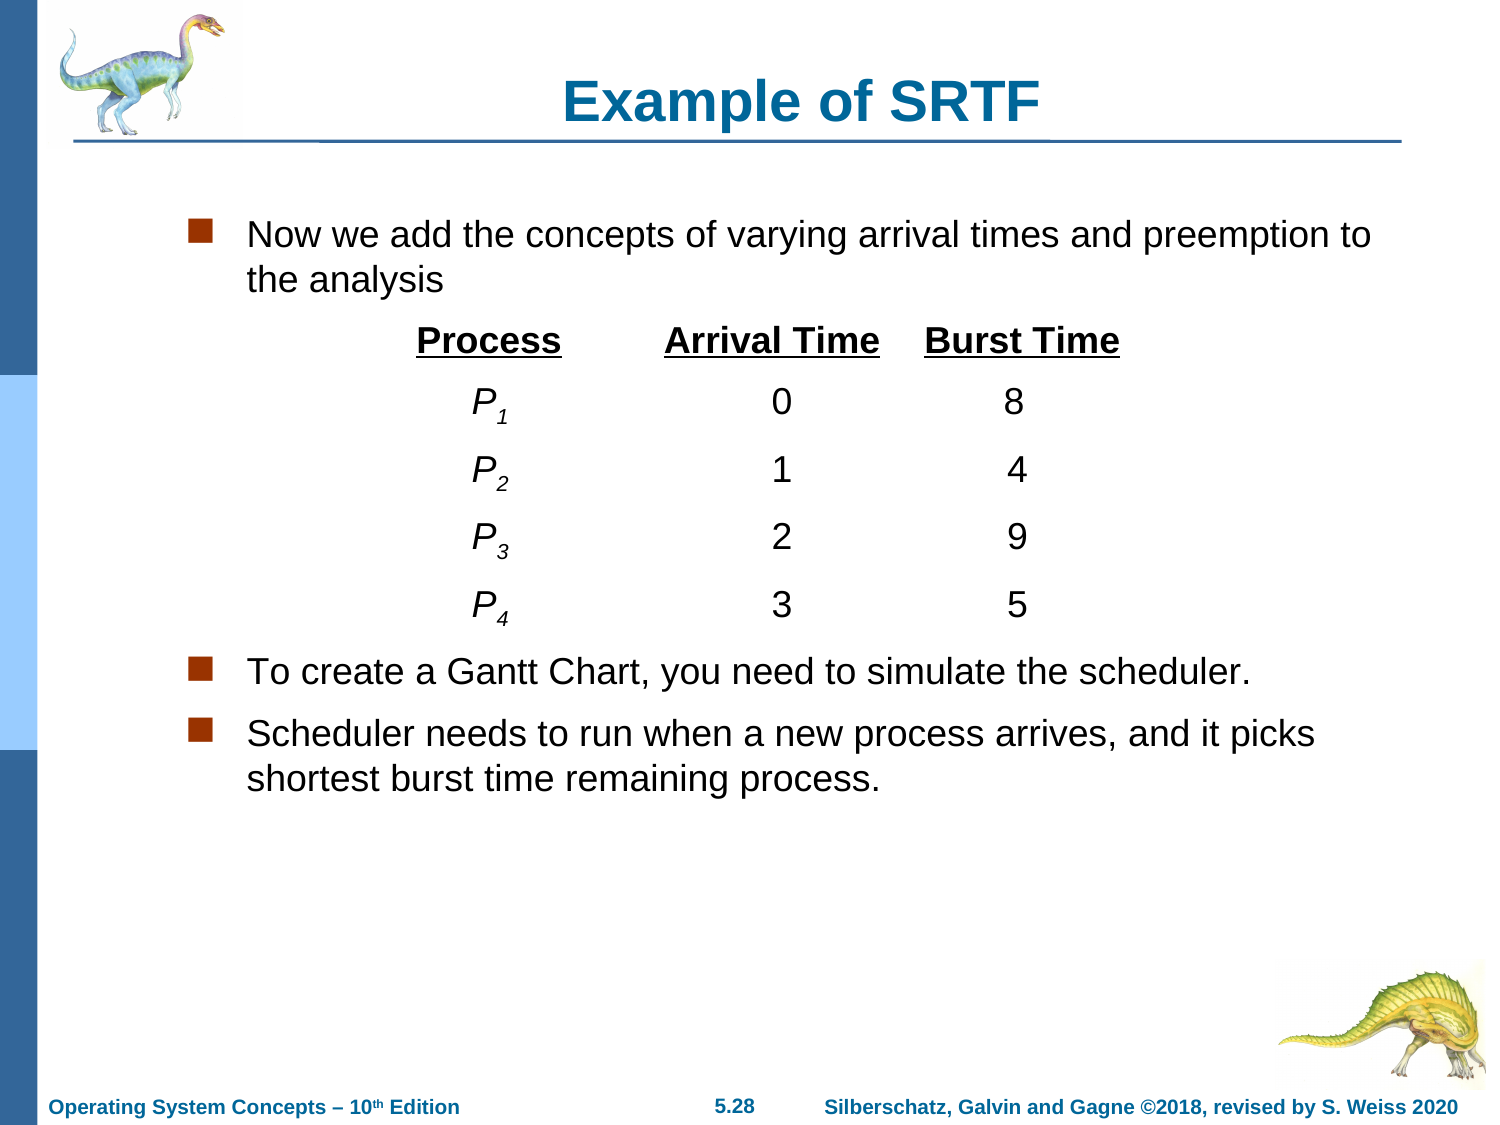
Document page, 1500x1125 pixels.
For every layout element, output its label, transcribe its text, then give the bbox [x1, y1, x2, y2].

text_box Example of SRTF [179, 45, 1426, 141]
picture [1141, 1099, 1149, 1104]
text_box Now we add the concepts of varying arrival times and preemption to the analysis ProcessA Arrival TimeT Burst Time P1 0 8 P2 1 4 P3 2 9 P4 3 5 To create a Gantt Chart, you need to simulate the scheduler. Scheduler needs to run when a new process arrives, and it picks shortest burst time remaining process. [176, 202, 1423, 946]
picture [1275, 959, 1486, 1090]
picture [46, 0, 243, 149]
